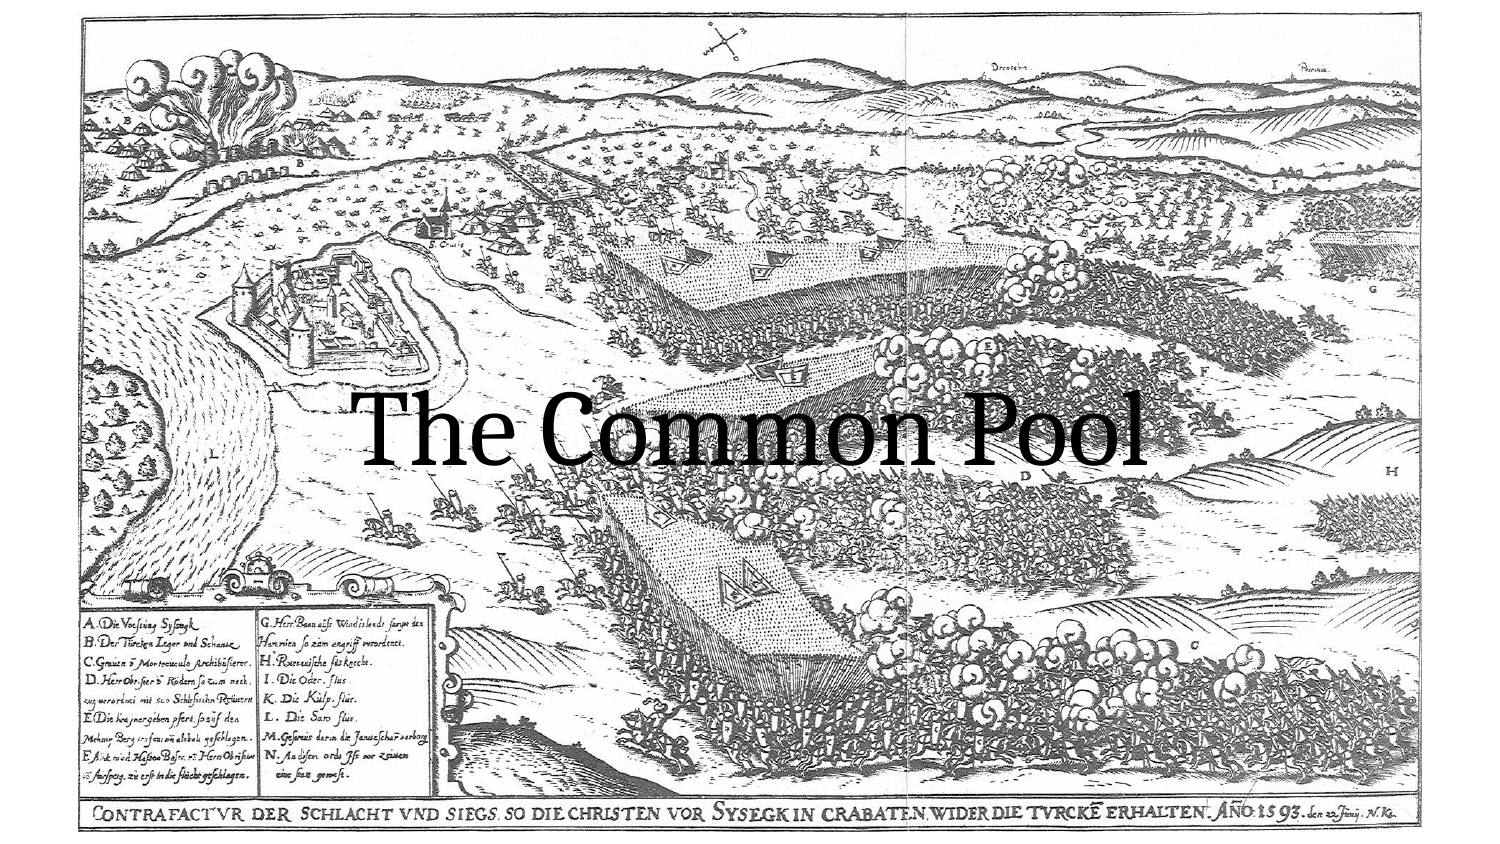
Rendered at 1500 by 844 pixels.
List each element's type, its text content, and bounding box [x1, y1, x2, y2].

title The Common Pool [51, 352, 1449, 491]
picture [78, 491, 1422, 832]
picture [78, 12, 1422, 352]
